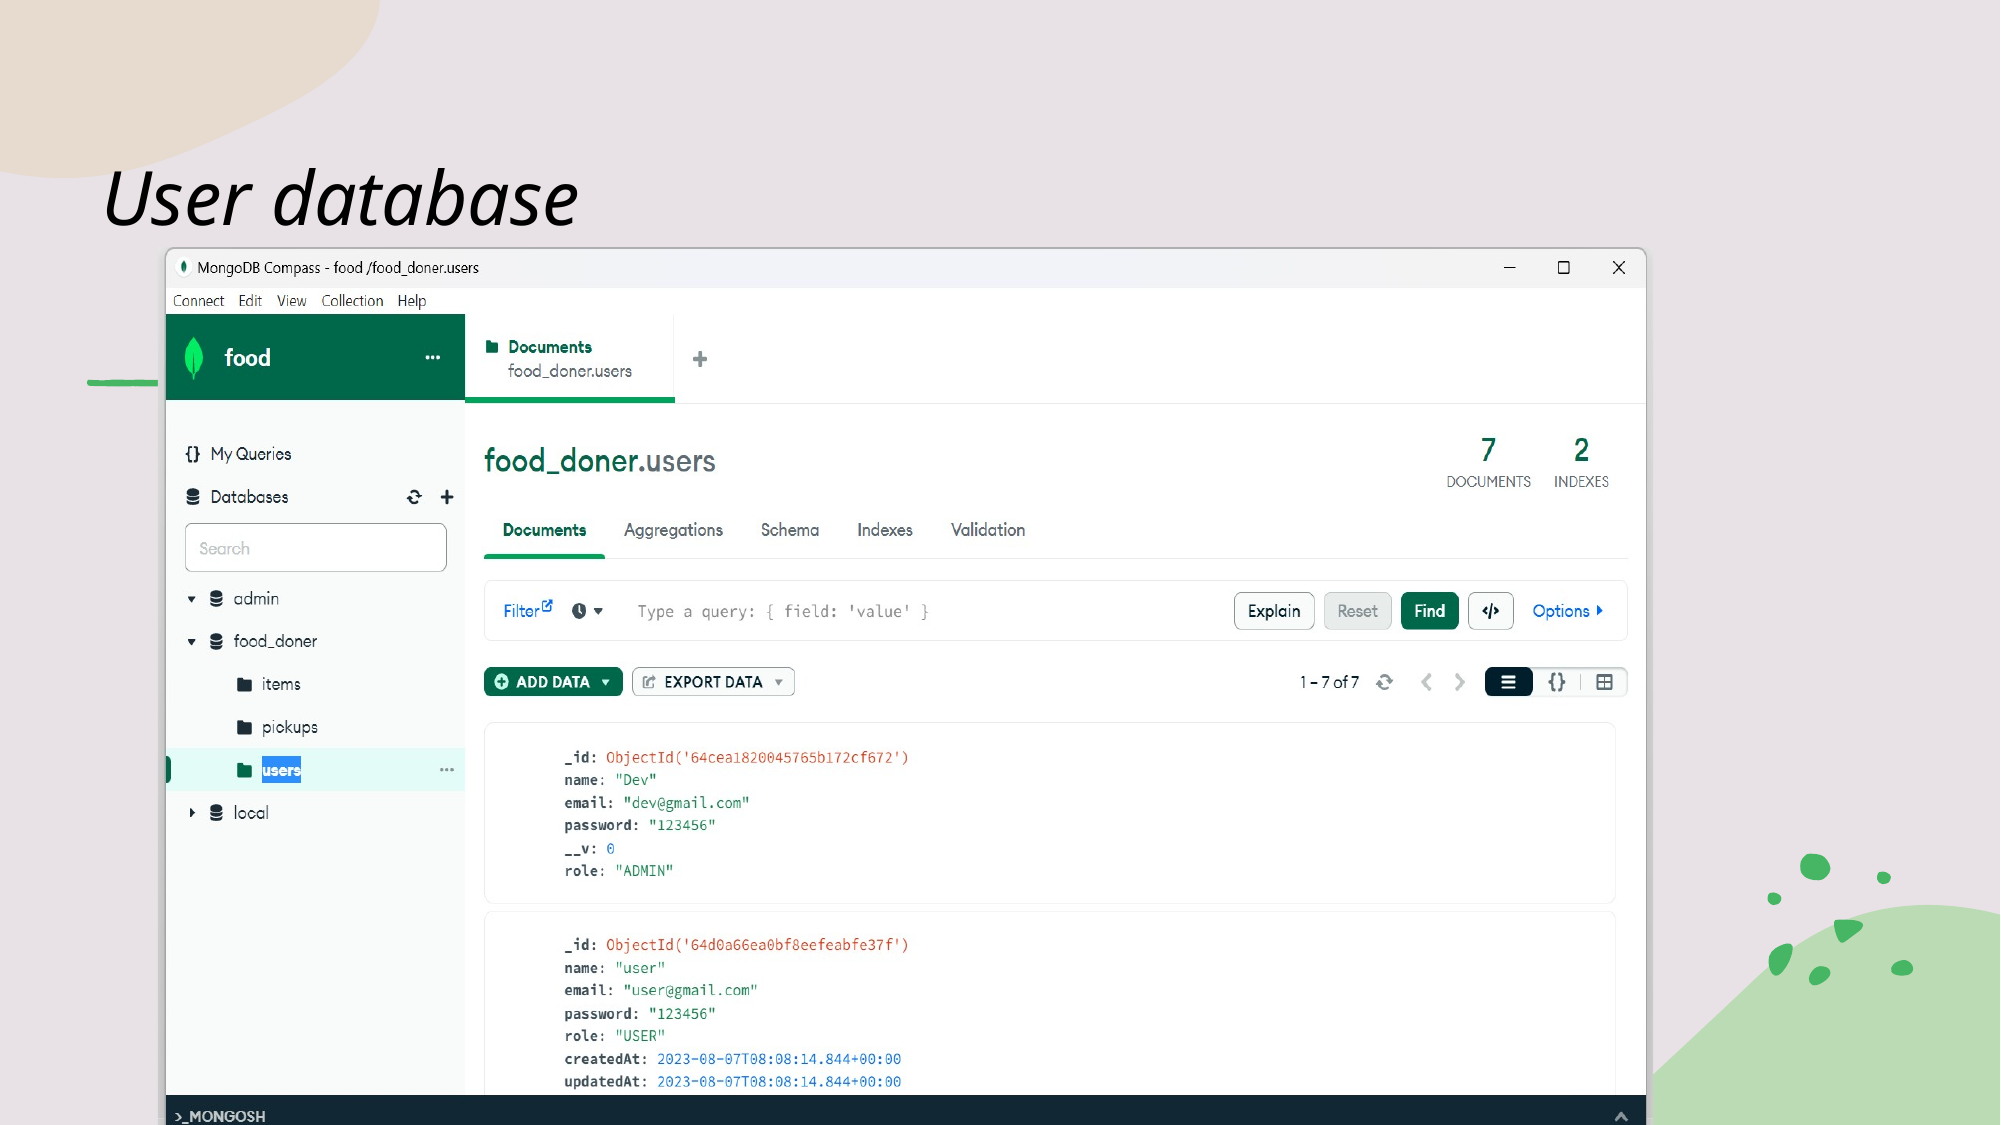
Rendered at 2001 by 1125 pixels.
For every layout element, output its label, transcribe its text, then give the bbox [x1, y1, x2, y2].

title User database [86, 129, 1740, 248]
picture [157, 247, 1654, 1125]
